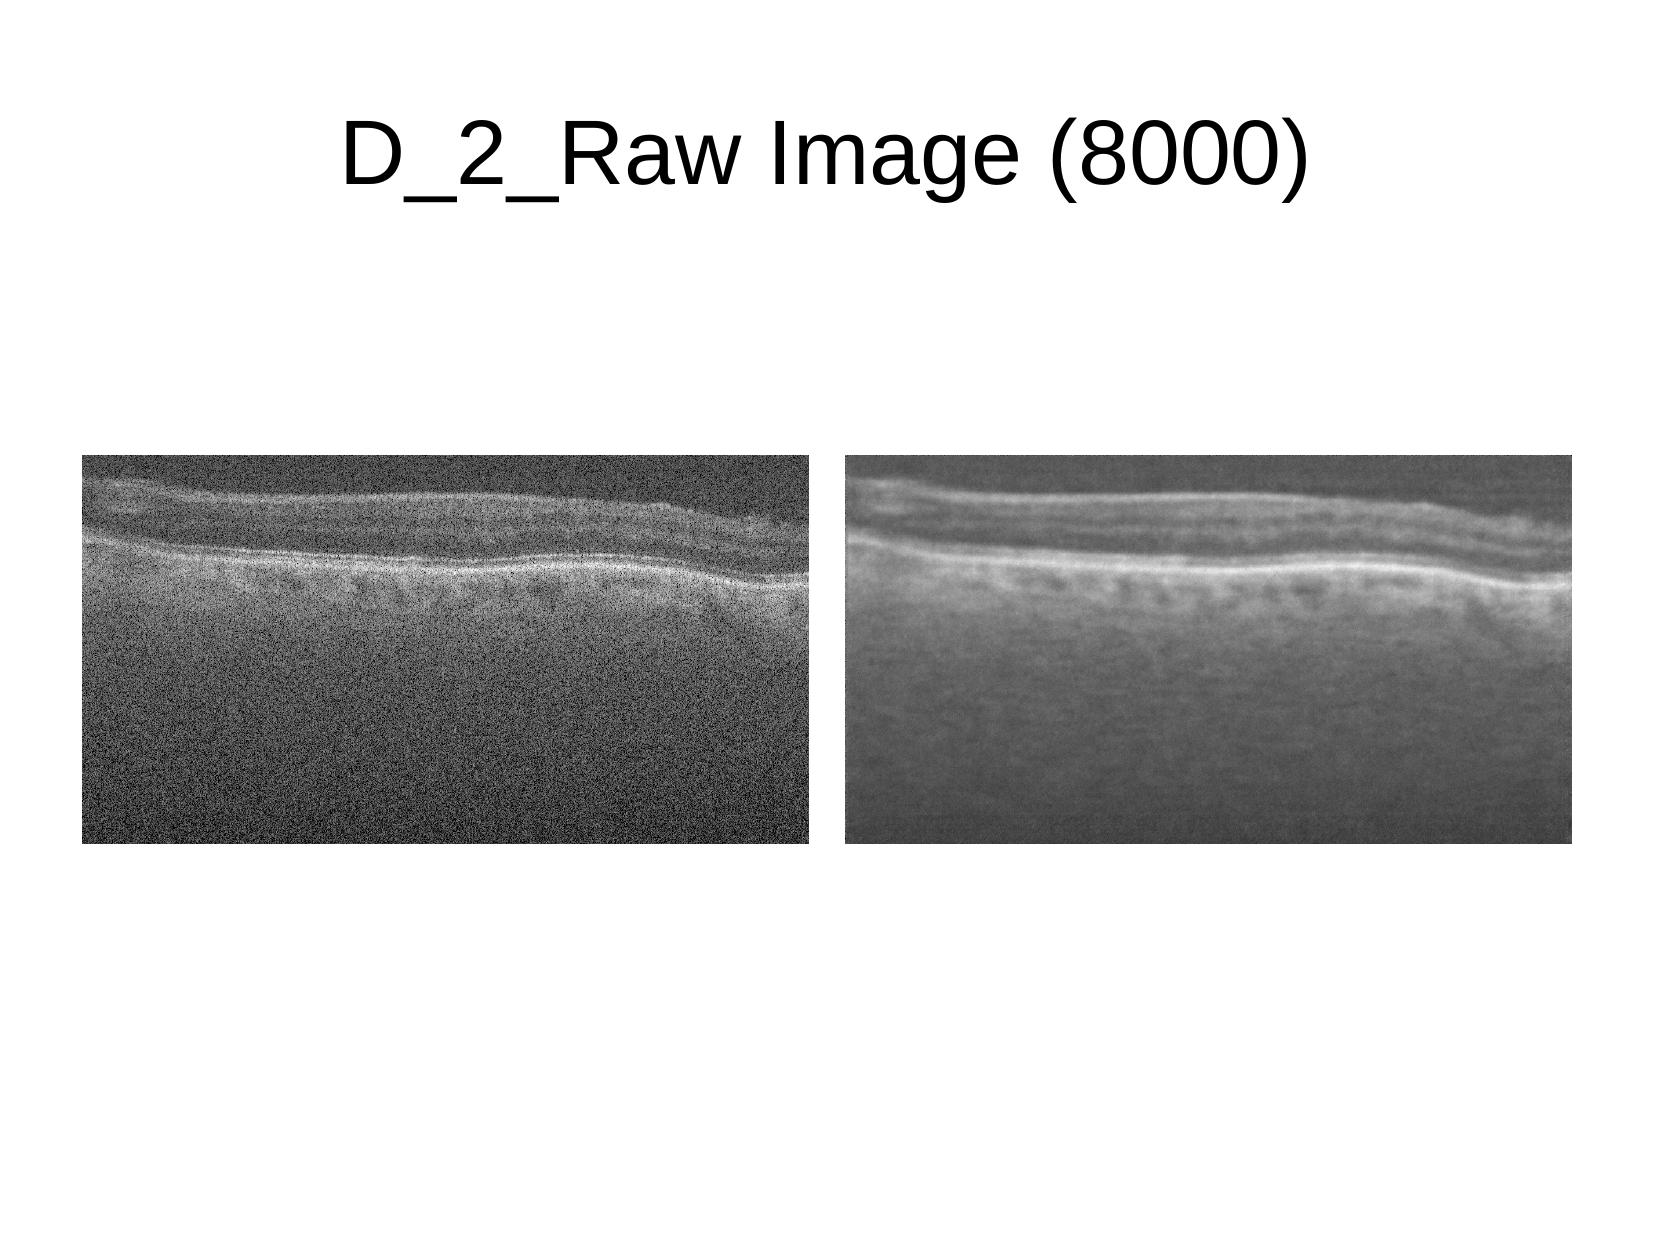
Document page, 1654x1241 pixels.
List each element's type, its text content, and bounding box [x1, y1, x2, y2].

picture [82, 455, 809, 845]
title D_2_Raw Image (8000) [82, 49, 1571, 257]
picture [845, 455, 1572, 845]
